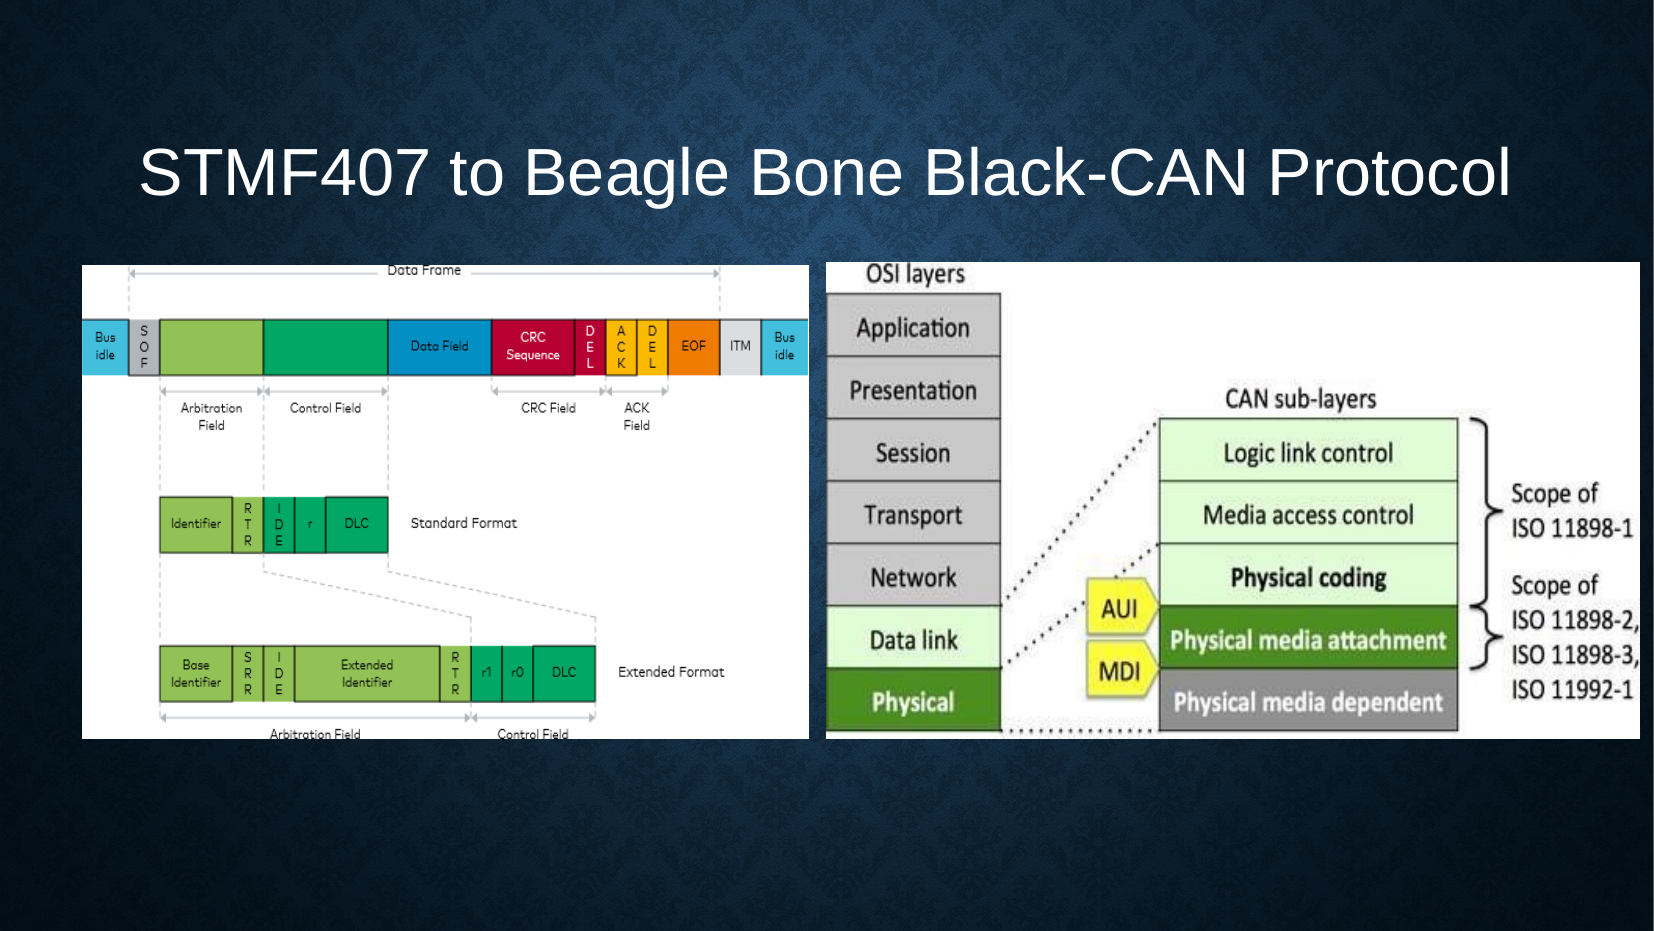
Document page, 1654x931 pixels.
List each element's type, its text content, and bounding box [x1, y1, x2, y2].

picture [0, 0, 1654, 931]
title STMF407 to Beagle Bone Black-CAN Protocol [123, 82, 1528, 263]
